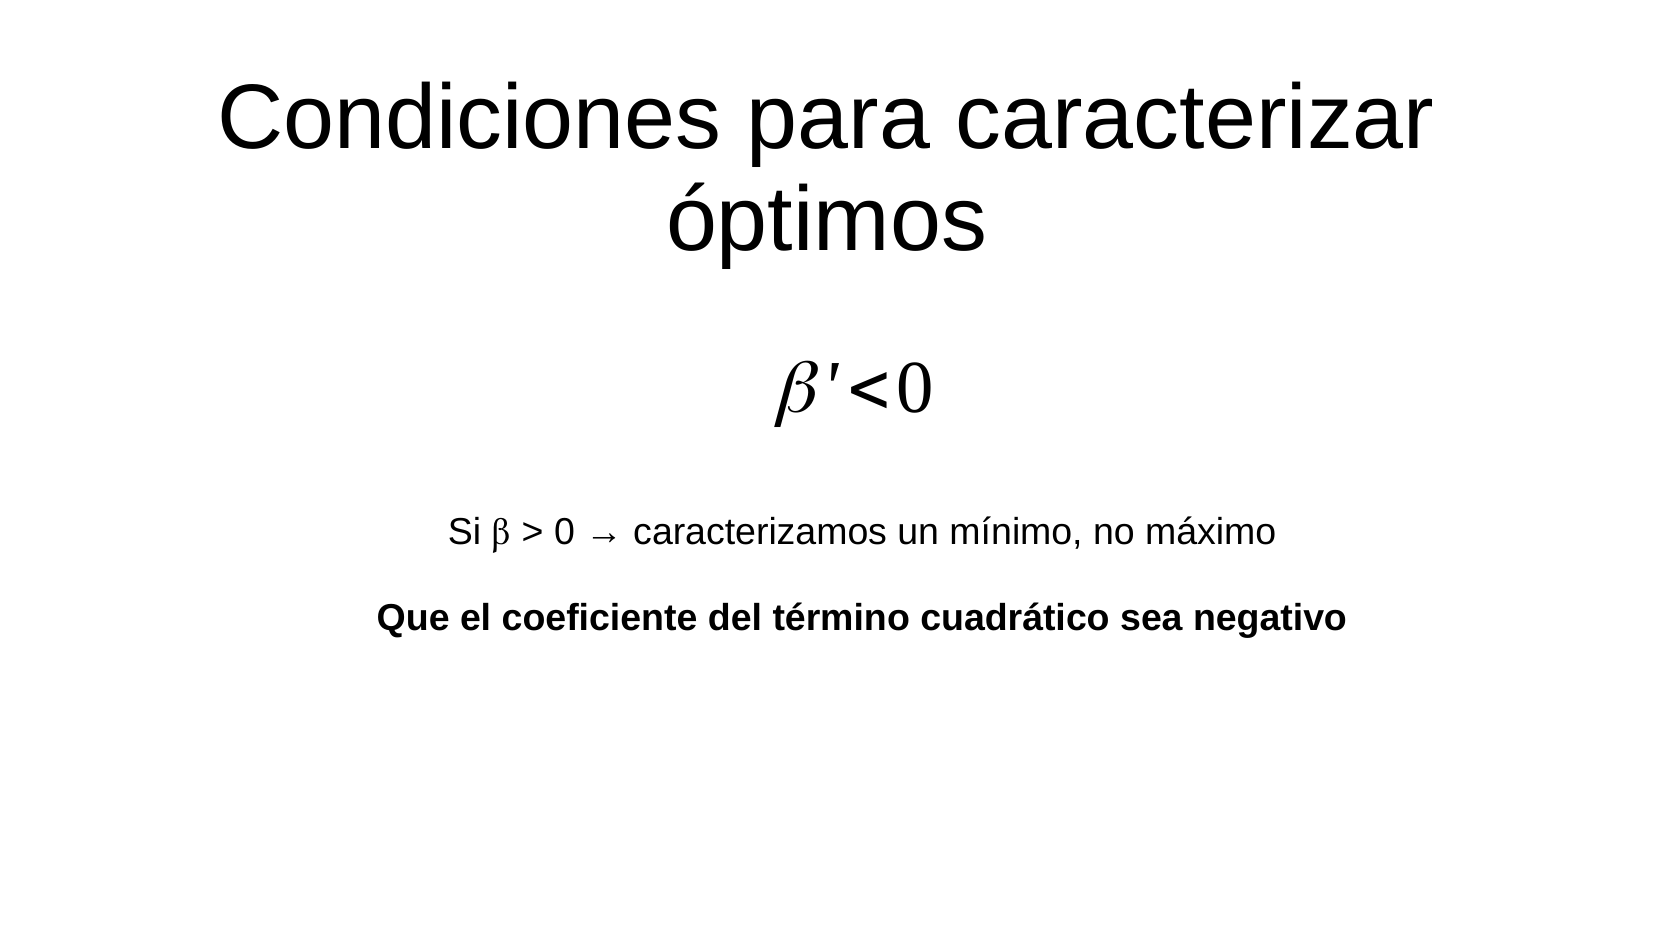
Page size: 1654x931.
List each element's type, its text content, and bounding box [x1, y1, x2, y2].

chart [767, 345, 941, 419]
text_box Si β > 0 → caracterizamos un mínimo, no máximo Que el coeficiente del término cuadrático sea negativo [212, 419, 1512, 646]
title Condiciones para caracterizar óptimos [82, 65, 1571, 271]
